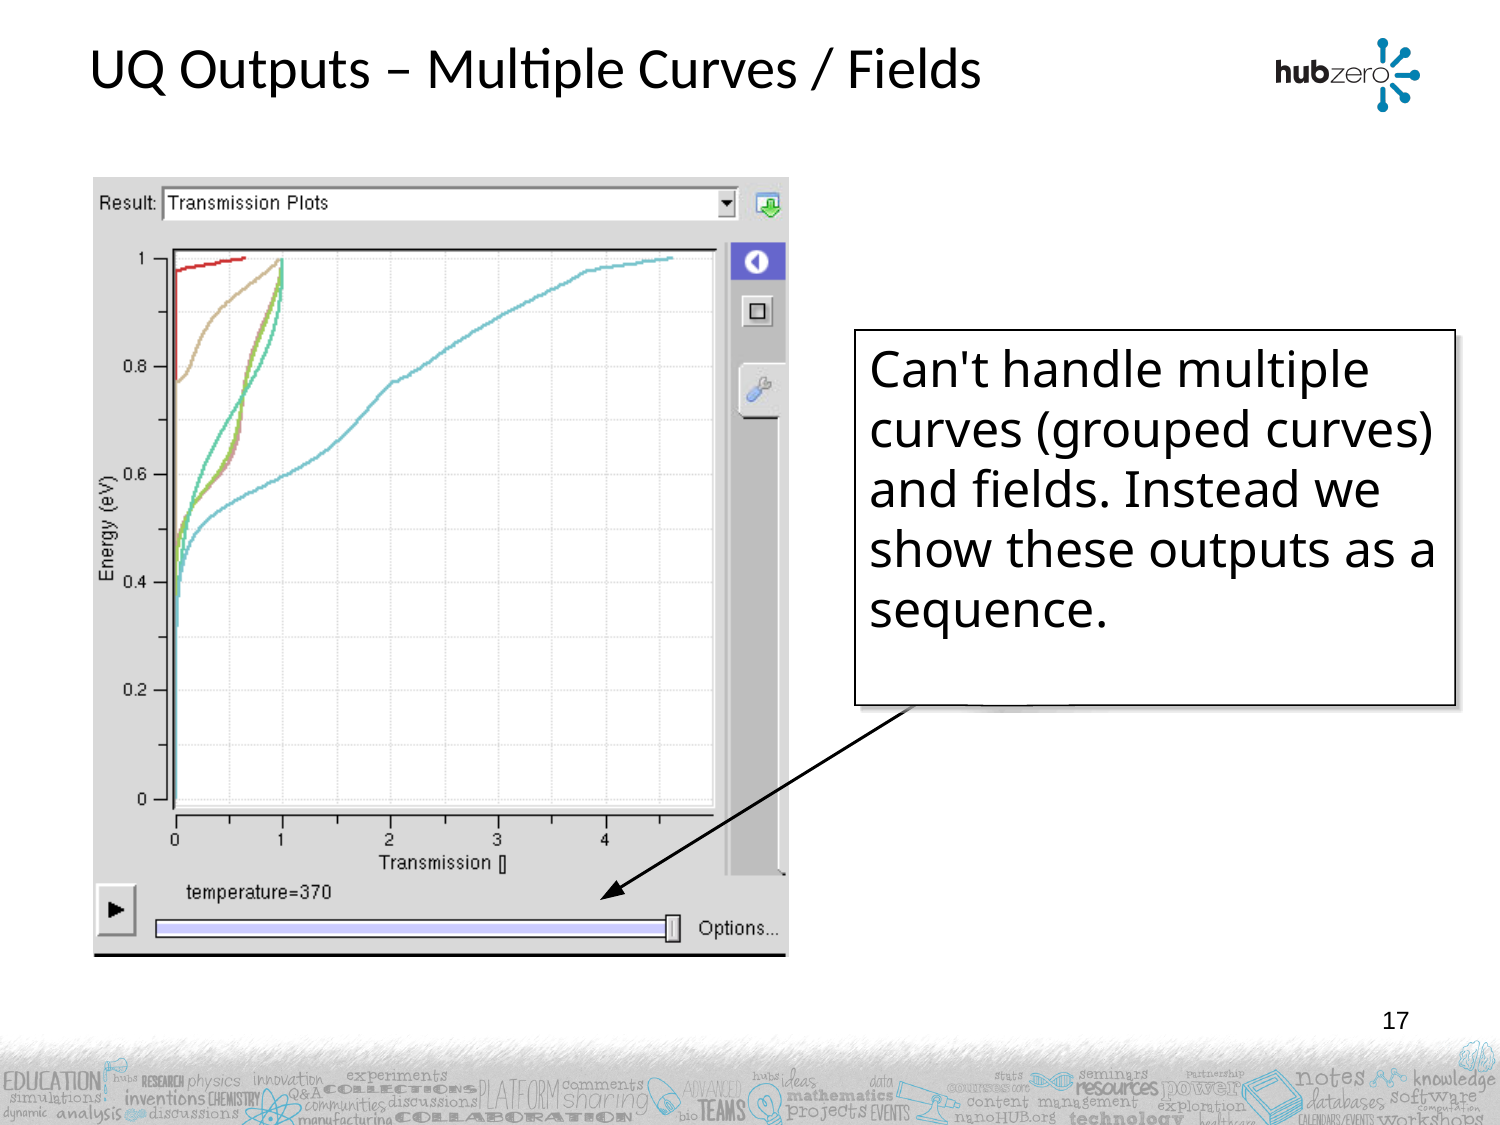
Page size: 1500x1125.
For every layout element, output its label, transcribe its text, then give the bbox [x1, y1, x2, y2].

picture [93, 177, 789, 957]
picture [0, 1034, 1500, 1125]
text_box <number> [1074, 989, 1425, 1050]
text_box UQ Outputs – Multiple Curves / Fields [75, 12, 1249, 118]
picture [1272, 35, 1423, 115]
text_box Can't handle multiple curves (grouped curves) and fields. Instead we show these outputs as a sequence. [855, 329, 1456, 706]
